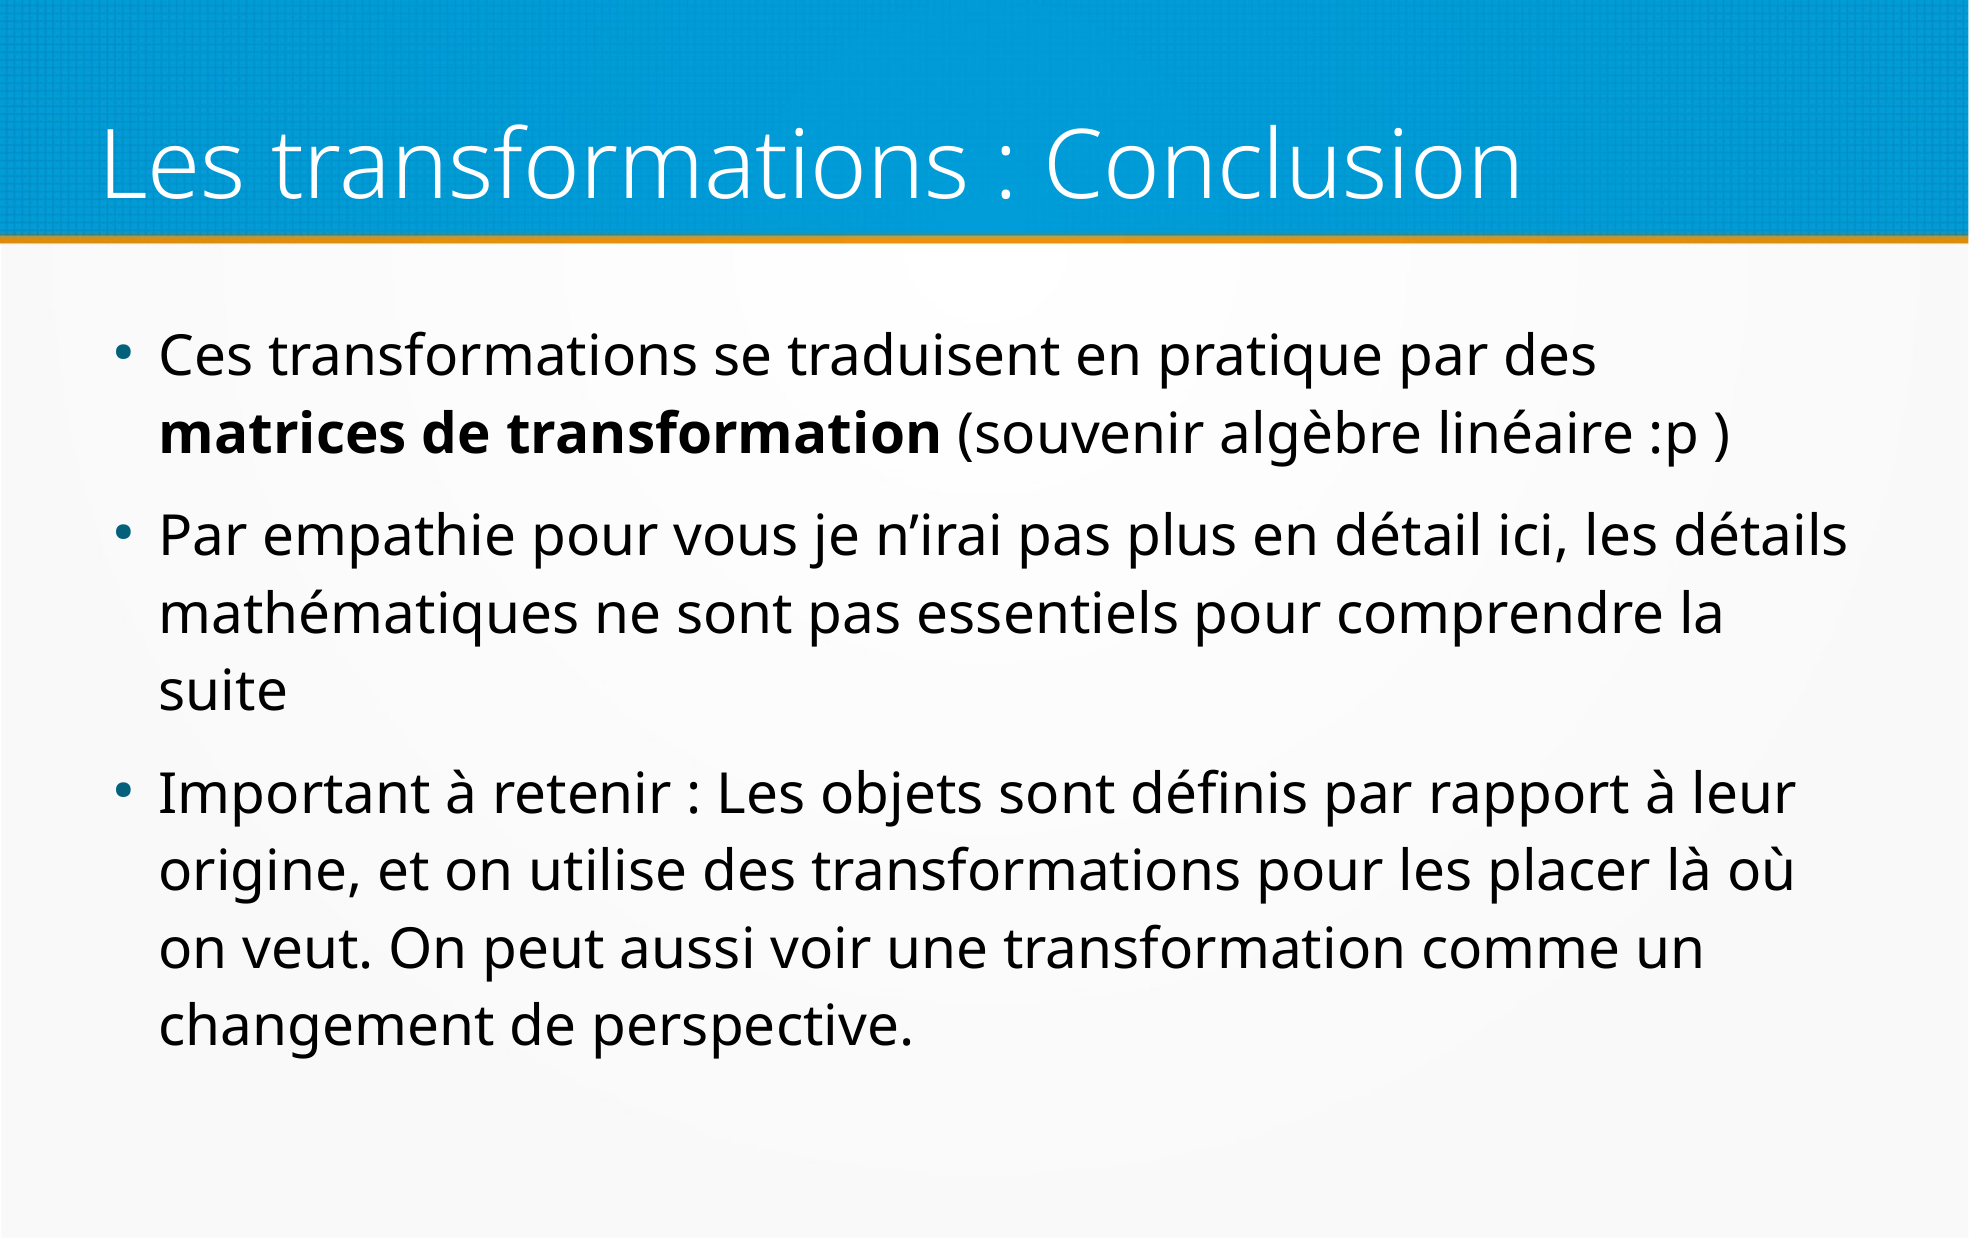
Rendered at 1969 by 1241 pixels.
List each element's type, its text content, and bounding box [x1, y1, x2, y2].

list Ces transformations se traduisent en pratique par des matrices de transformation (souvenir algèbre linéaire :p ) Par empathie pour vous je n’irai pas plus en détail ici, les détails mathématiques ne sont pas essentiels pour comprendre la suite Important à retenir : Les objets sont définis par rapport à leur origine, et on utilise des transformations pour les placer là où on veut. On peut aussi voir une transformation comme un changement de perspective. [98, 315, 1861, 1081]
picture [0, 233, 1969, 1241]
title Les transformations : Conclusion [98, 19, 1870, 227]
